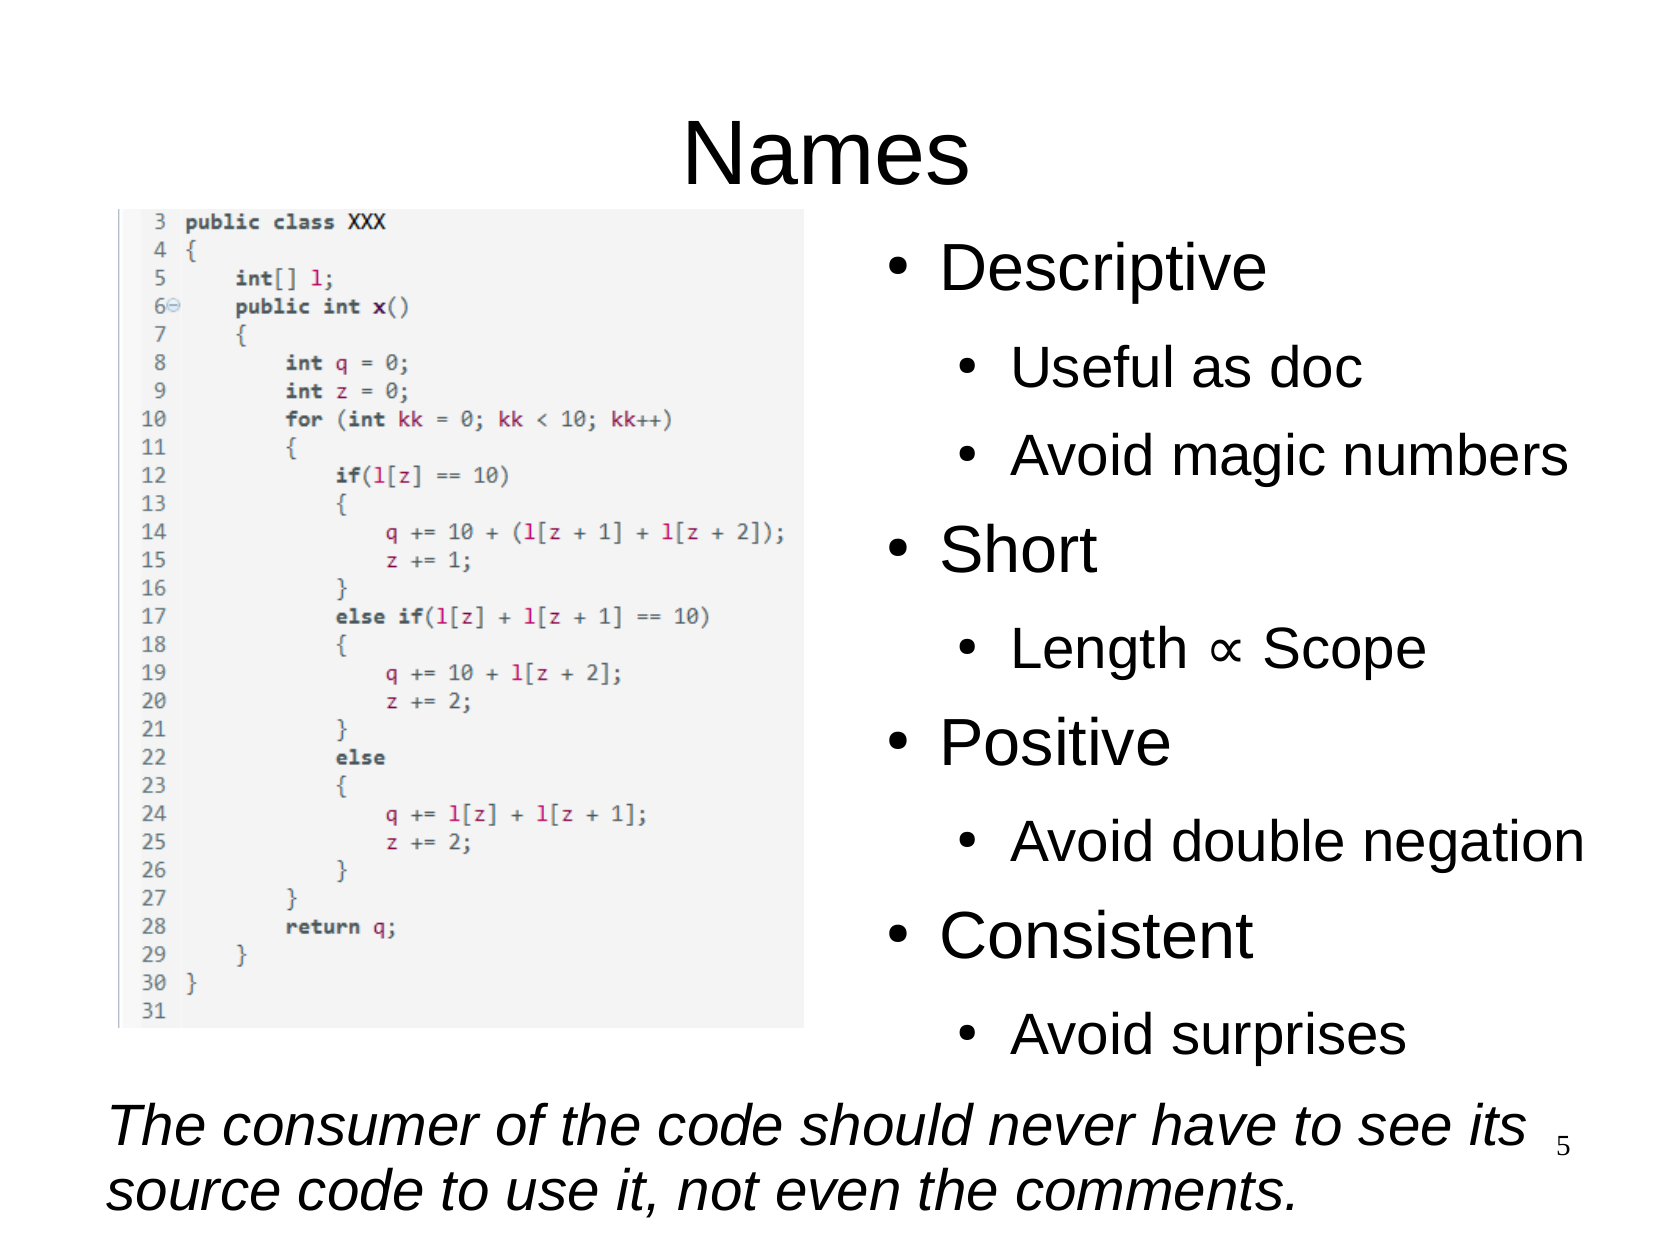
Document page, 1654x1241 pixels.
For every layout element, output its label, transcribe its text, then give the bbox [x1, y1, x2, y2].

picture [118, 209, 804, 1028]
title Names [82, 49, 1571, 257]
list Descriptive Useful as doc Avoid magic numbers Short Length ∝ Scope Positive Avoid double negation Consistent Avoid surprises [868, 230, 1595, 1066]
list The consumer of the code should never have to see its source code to use it, not even the comments. [106, 1092, 1595, 1241]
